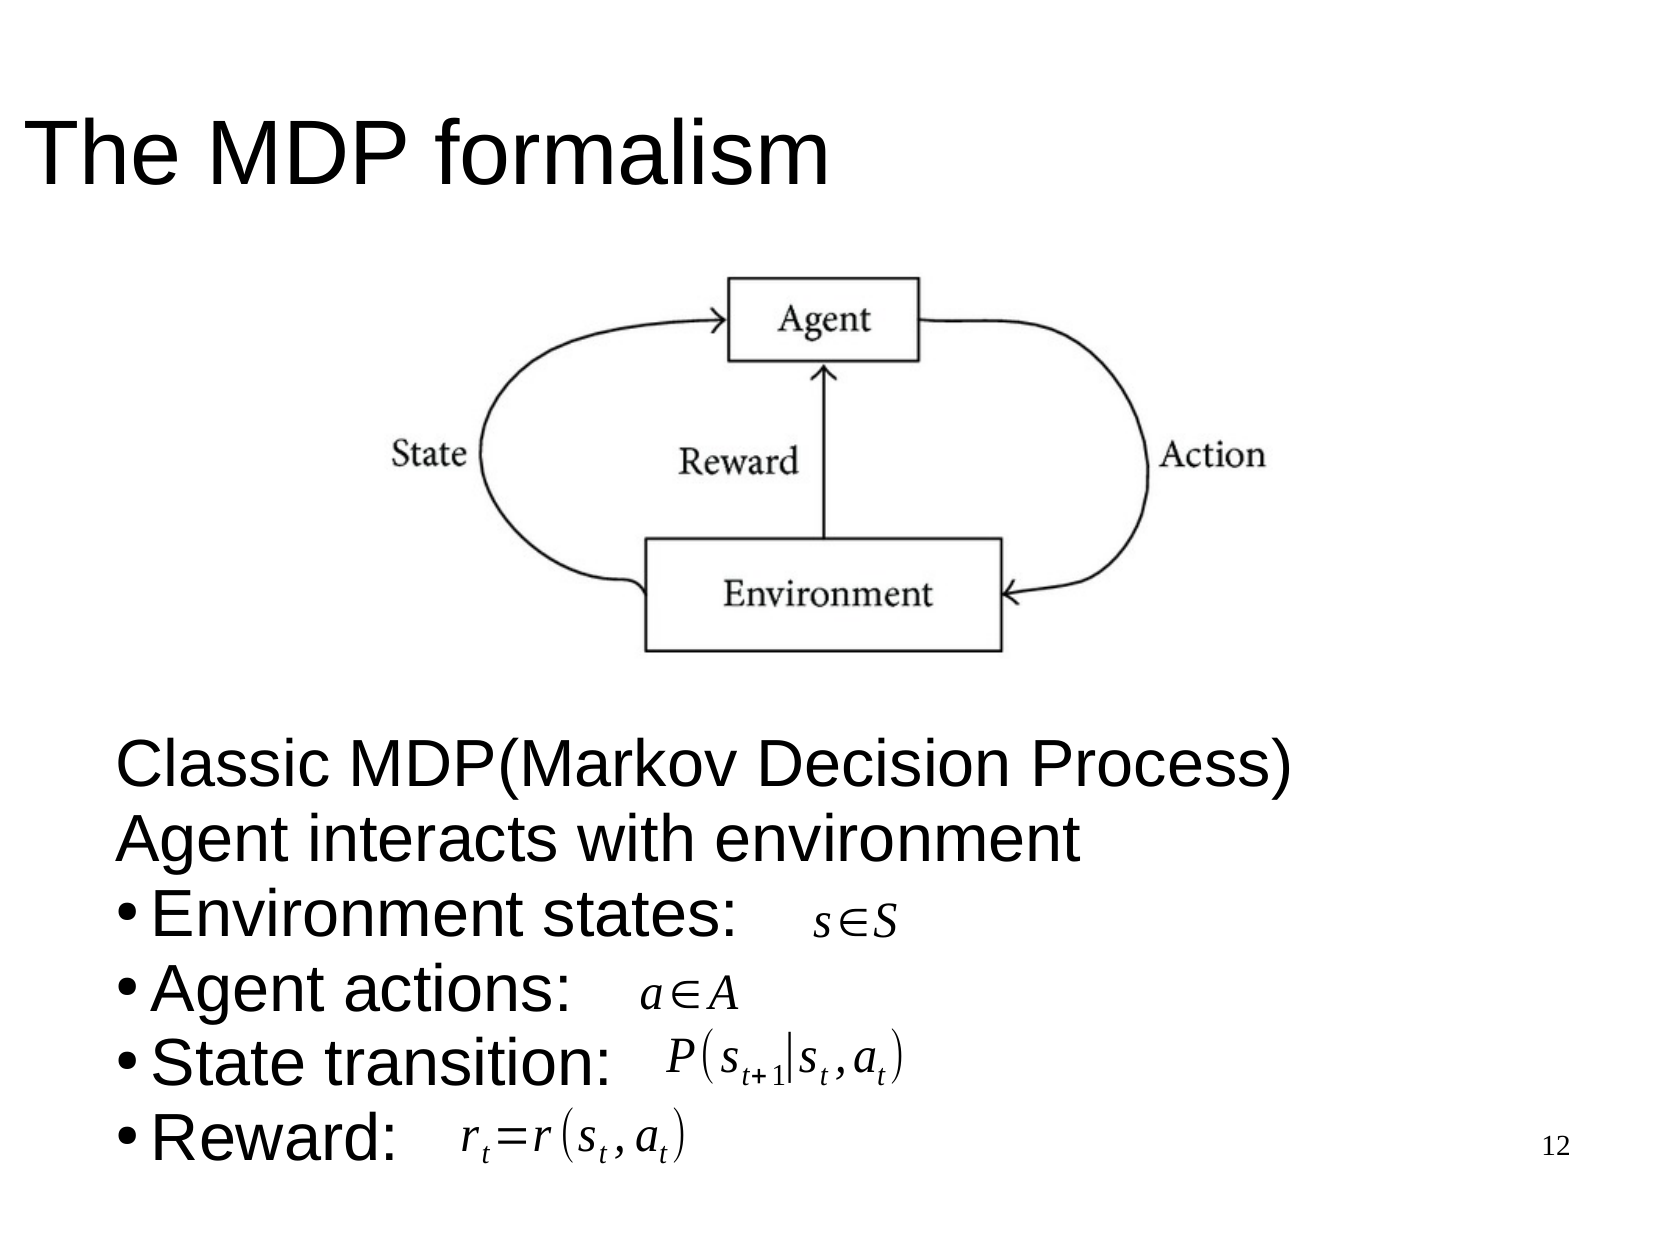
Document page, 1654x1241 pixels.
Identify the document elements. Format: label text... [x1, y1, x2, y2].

title The MDP formalism [23, 49, 1512, 257]
picture [360, 246, 1298, 684]
chart [448, 1103, 700, 1170]
text_box Classic MDP(Markov Decision Process) Agent interacts with environment Environment states: Agent actions: State transition: Reward: [79, 726, 1501, 1175]
chart [651, 1024, 919, 1091]
